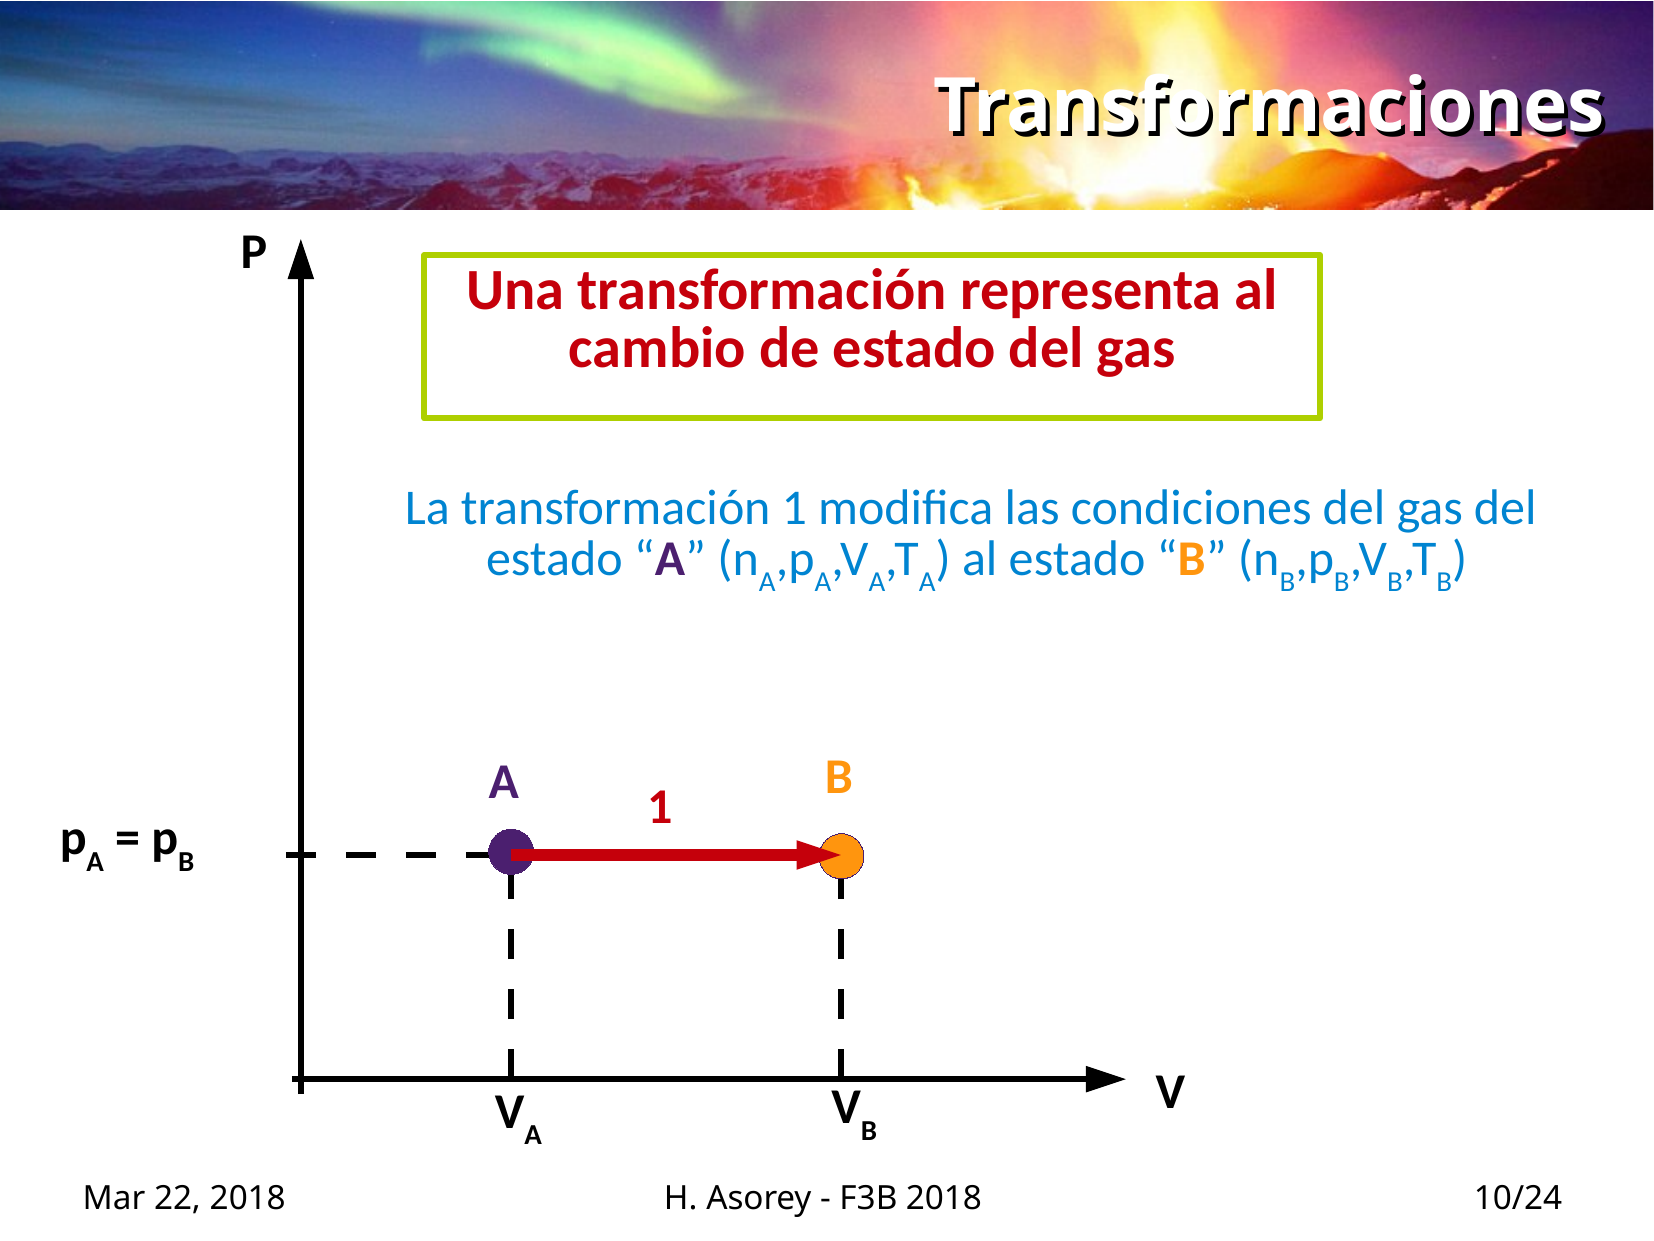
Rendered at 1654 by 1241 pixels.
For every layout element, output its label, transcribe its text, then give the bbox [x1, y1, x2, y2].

text_box La transformación 1 modifica las condiciones del gas del estado “A” (nA,pA,VA,TA) al estado “B” (nB,pB,VB,TB) [390, 480, 1569, 628]
text_box P [225, 224, 282, 301]
text_box [820, 833, 864, 879]
text_box V [1140, 1064, 1201, 1141]
text_box B [810, 749, 868, 826]
text_box [488, 829, 534, 875]
text_box 1 [632, 779, 688, 856]
text_box A [473, 753, 534, 830]
title Transformaciones [45, 15, 1606, 191]
text_box VA [480, 1083, 557, 1171]
text_box pA = pB [45, 810, 210, 897]
text_box VB [816, 1079, 892, 1166]
picture [0, 1, 1654, 210]
text_box Una transformación representa al cambio de estado del gas [424, 255, 1321, 419]
